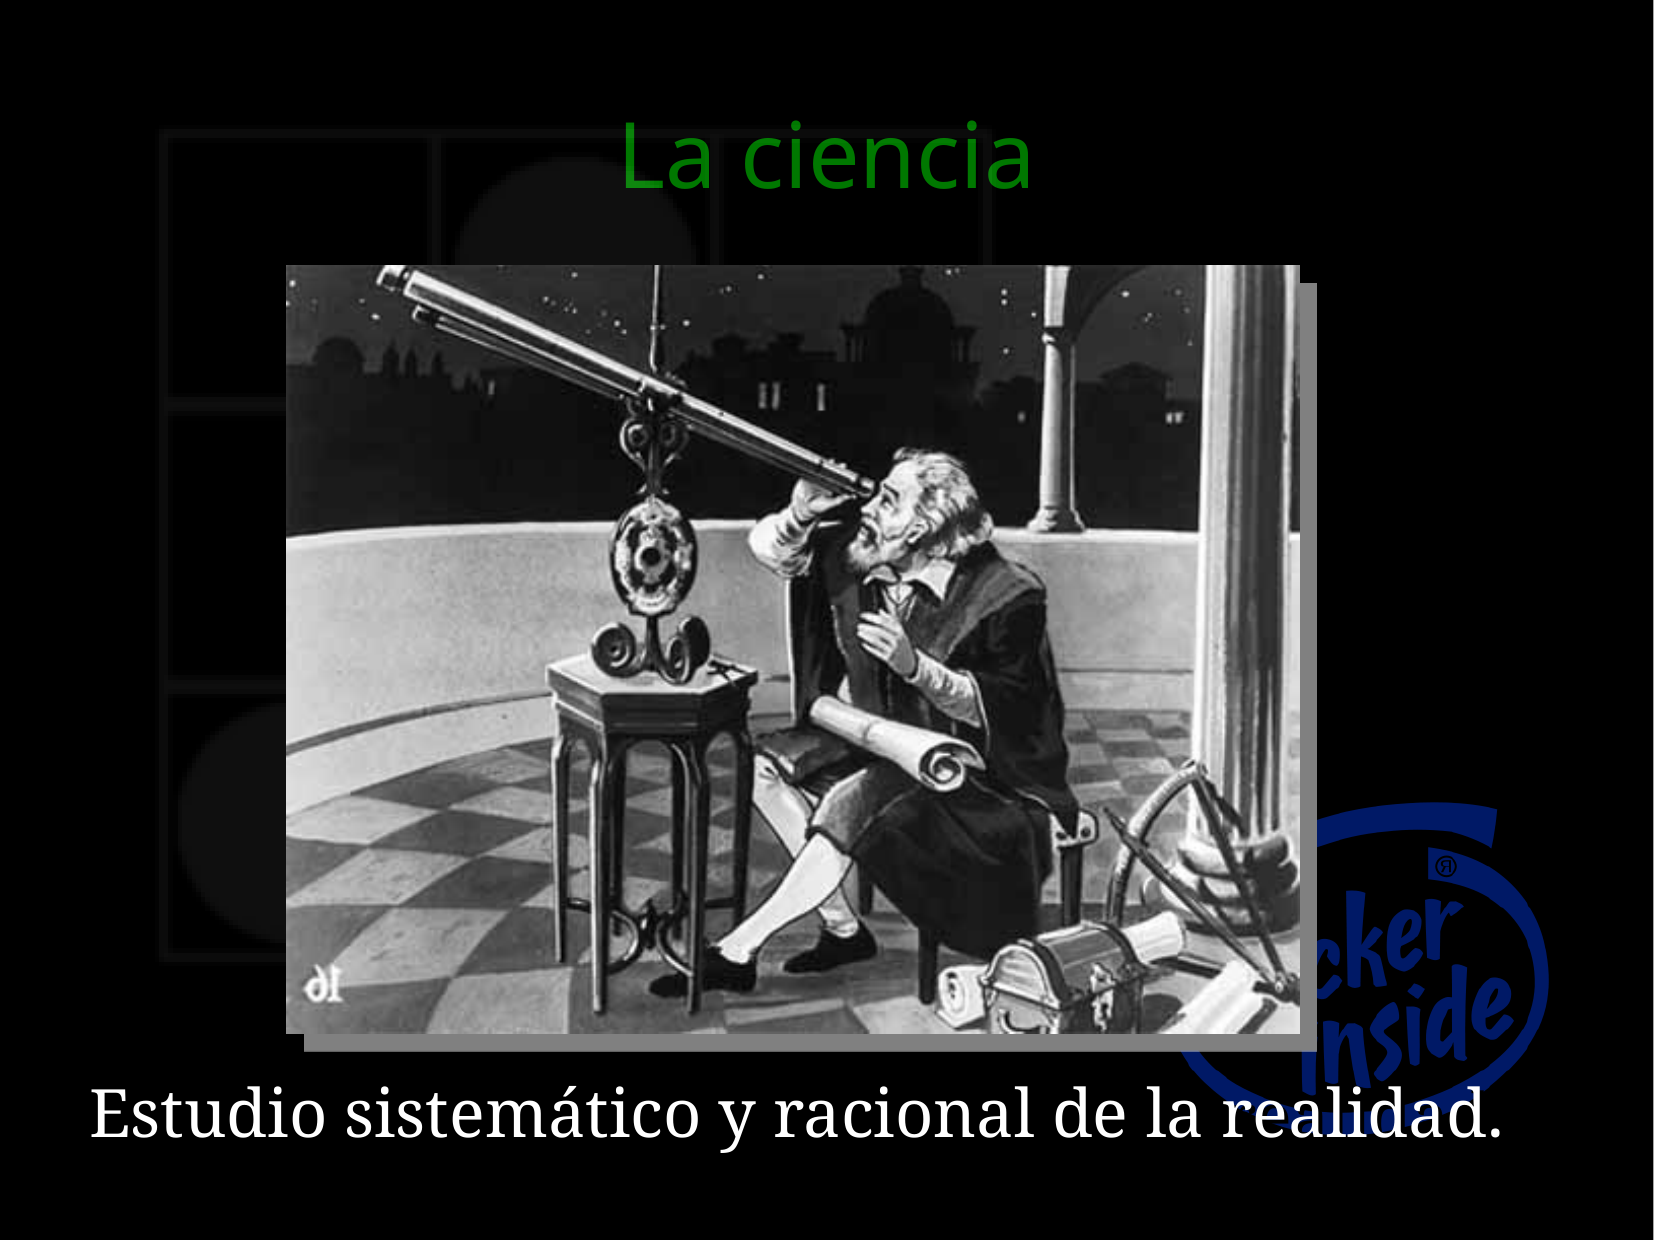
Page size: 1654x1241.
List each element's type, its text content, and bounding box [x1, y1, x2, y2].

text_box Estudio sistemático y racional de la realidad. [29, 982, 1565, 1241]
title La ciencia [82, 49, 1571, 257]
picture [1317, 785, 1565, 982]
picture [118, 88, 1300, 982]
